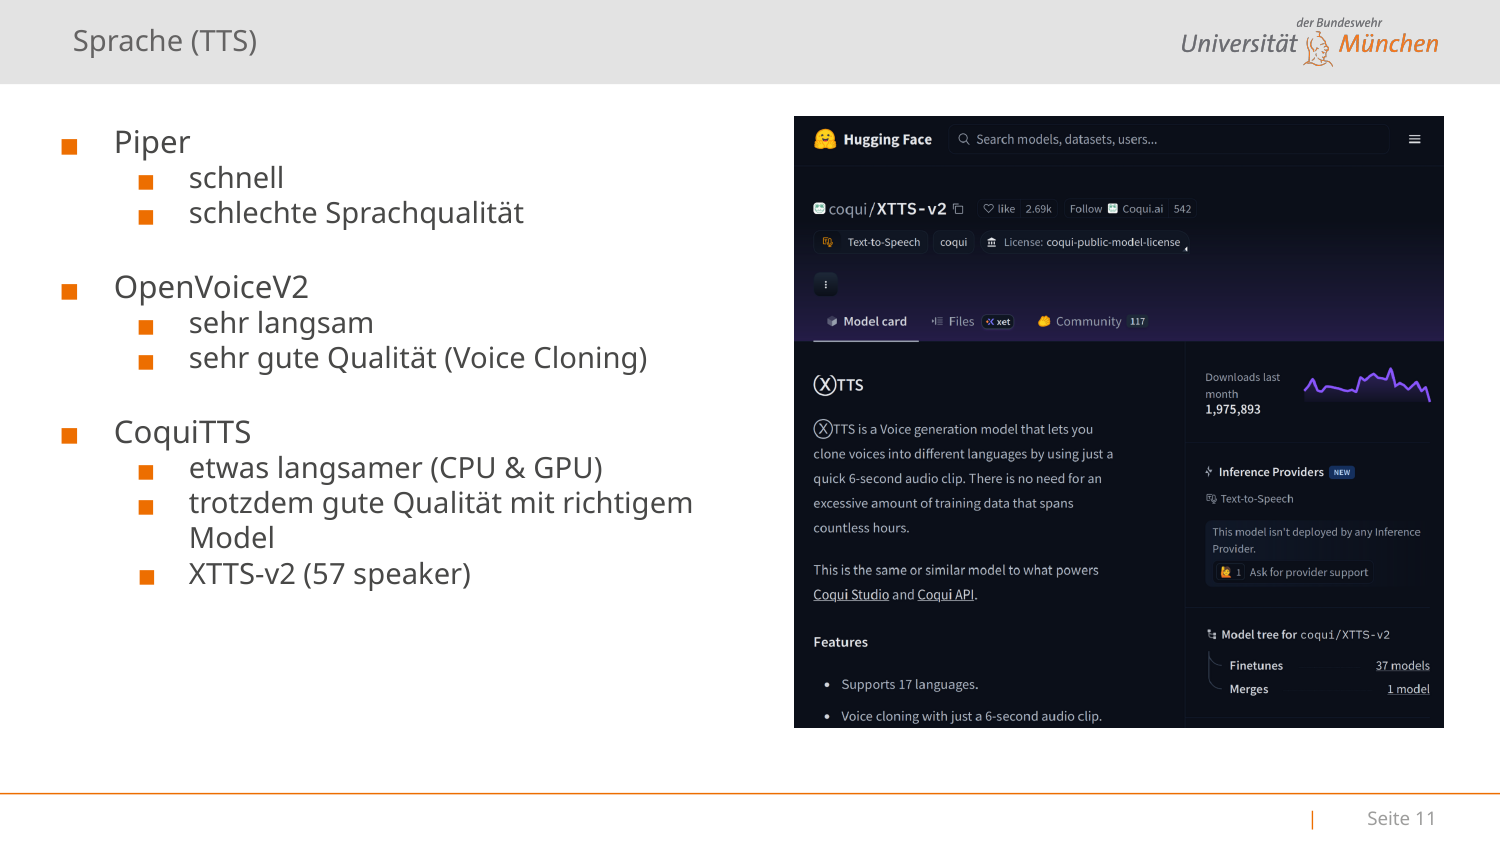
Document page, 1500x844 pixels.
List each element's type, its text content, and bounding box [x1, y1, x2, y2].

picture [1182, 17, 1438, 67]
title Sprache (TTS) [72, 26, 1092, 71]
list Piper schnell schlechte Sprachqualität OpenVoiceV2 sehr langsam sehr gute Qualität (Voice Cloning) CoquiTTS etwas langsamer (CPU & GPU) trotzdem gute Qualität mit richtigem Model XTTS-v2 (57 speaker) [27, 116, 794, 728]
picture [794, 116, 1444, 728]
